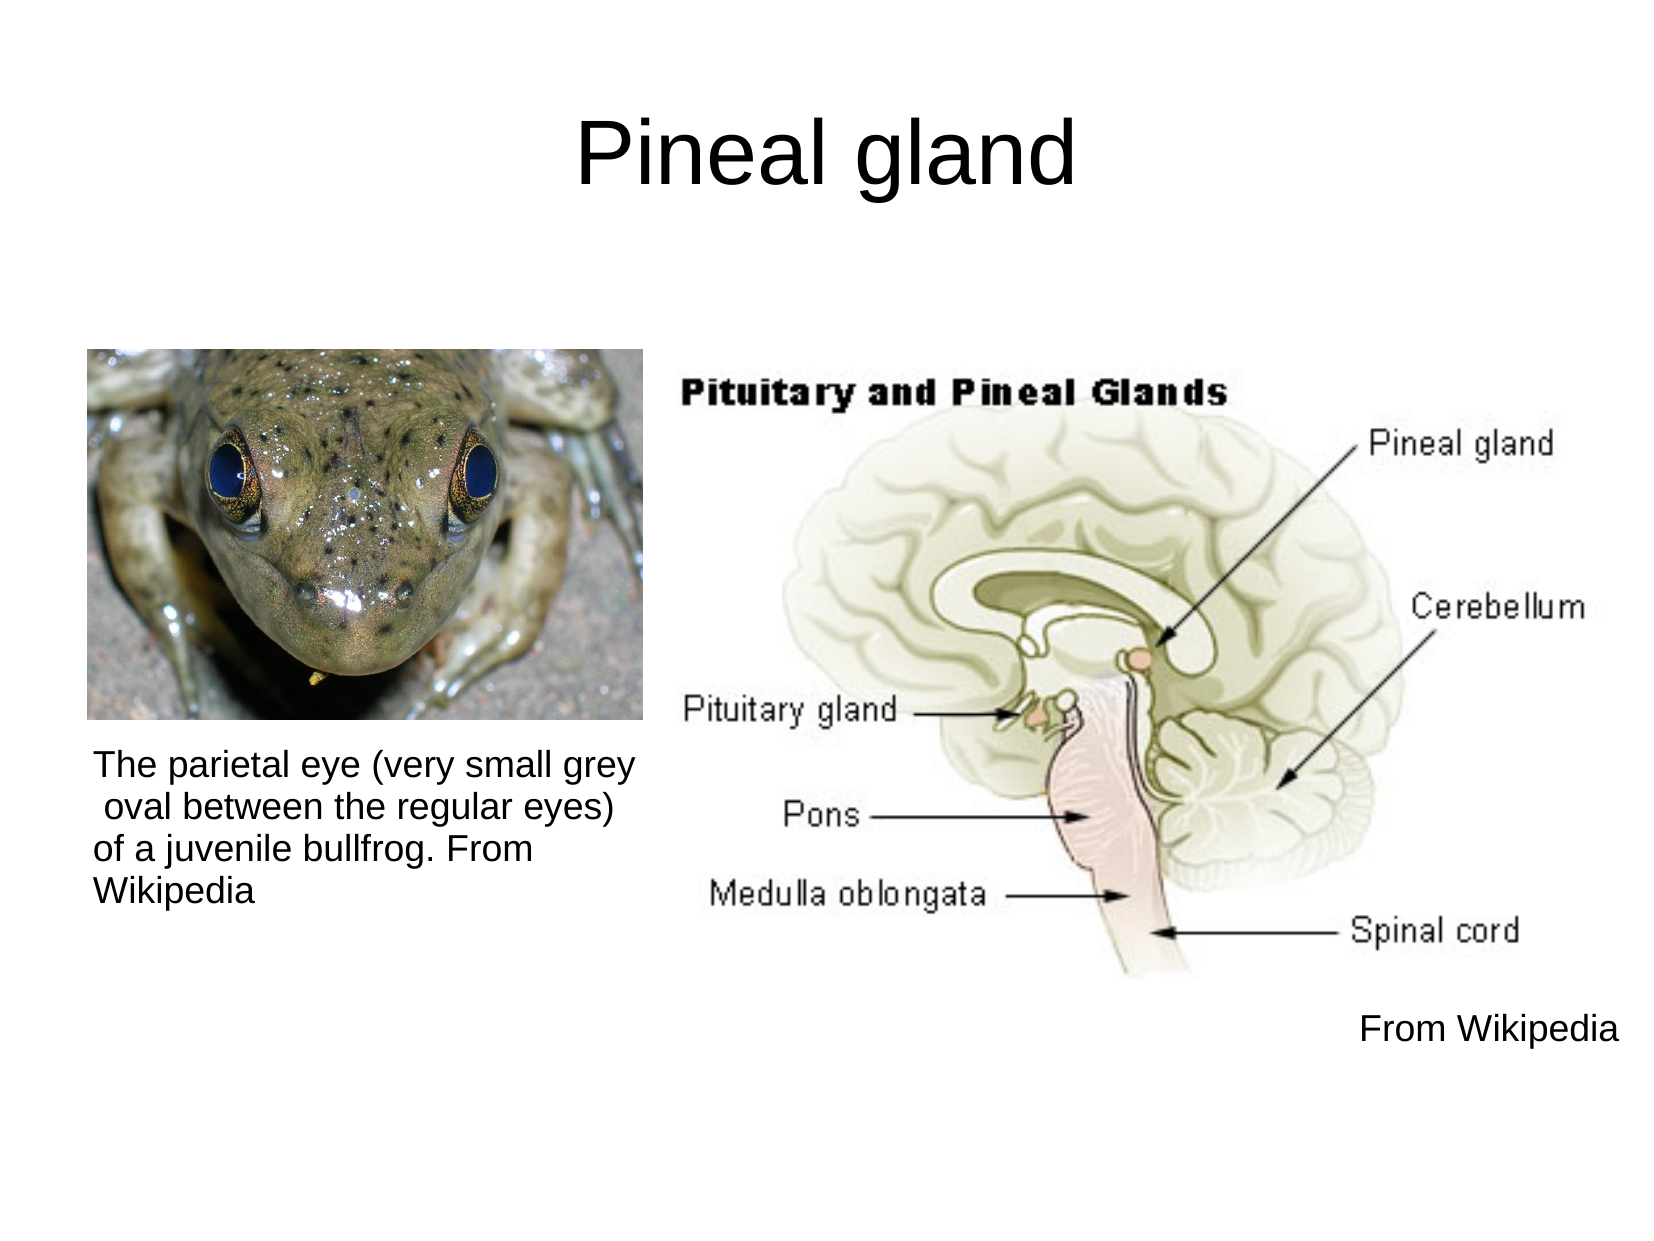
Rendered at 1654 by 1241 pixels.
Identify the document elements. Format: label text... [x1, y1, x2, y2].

text_box The parietal eye (very small grey oval between the regular eyes) of a juvenile bullfrog. From Wikipedia [78, 735, 647, 919]
picture [647, 348, 1645, 1030]
picture [87, 349, 643, 720]
title Pineal gland [82, 49, 1571, 257]
text_box From Wikipedia [1344, 1000, 1634, 1057]
